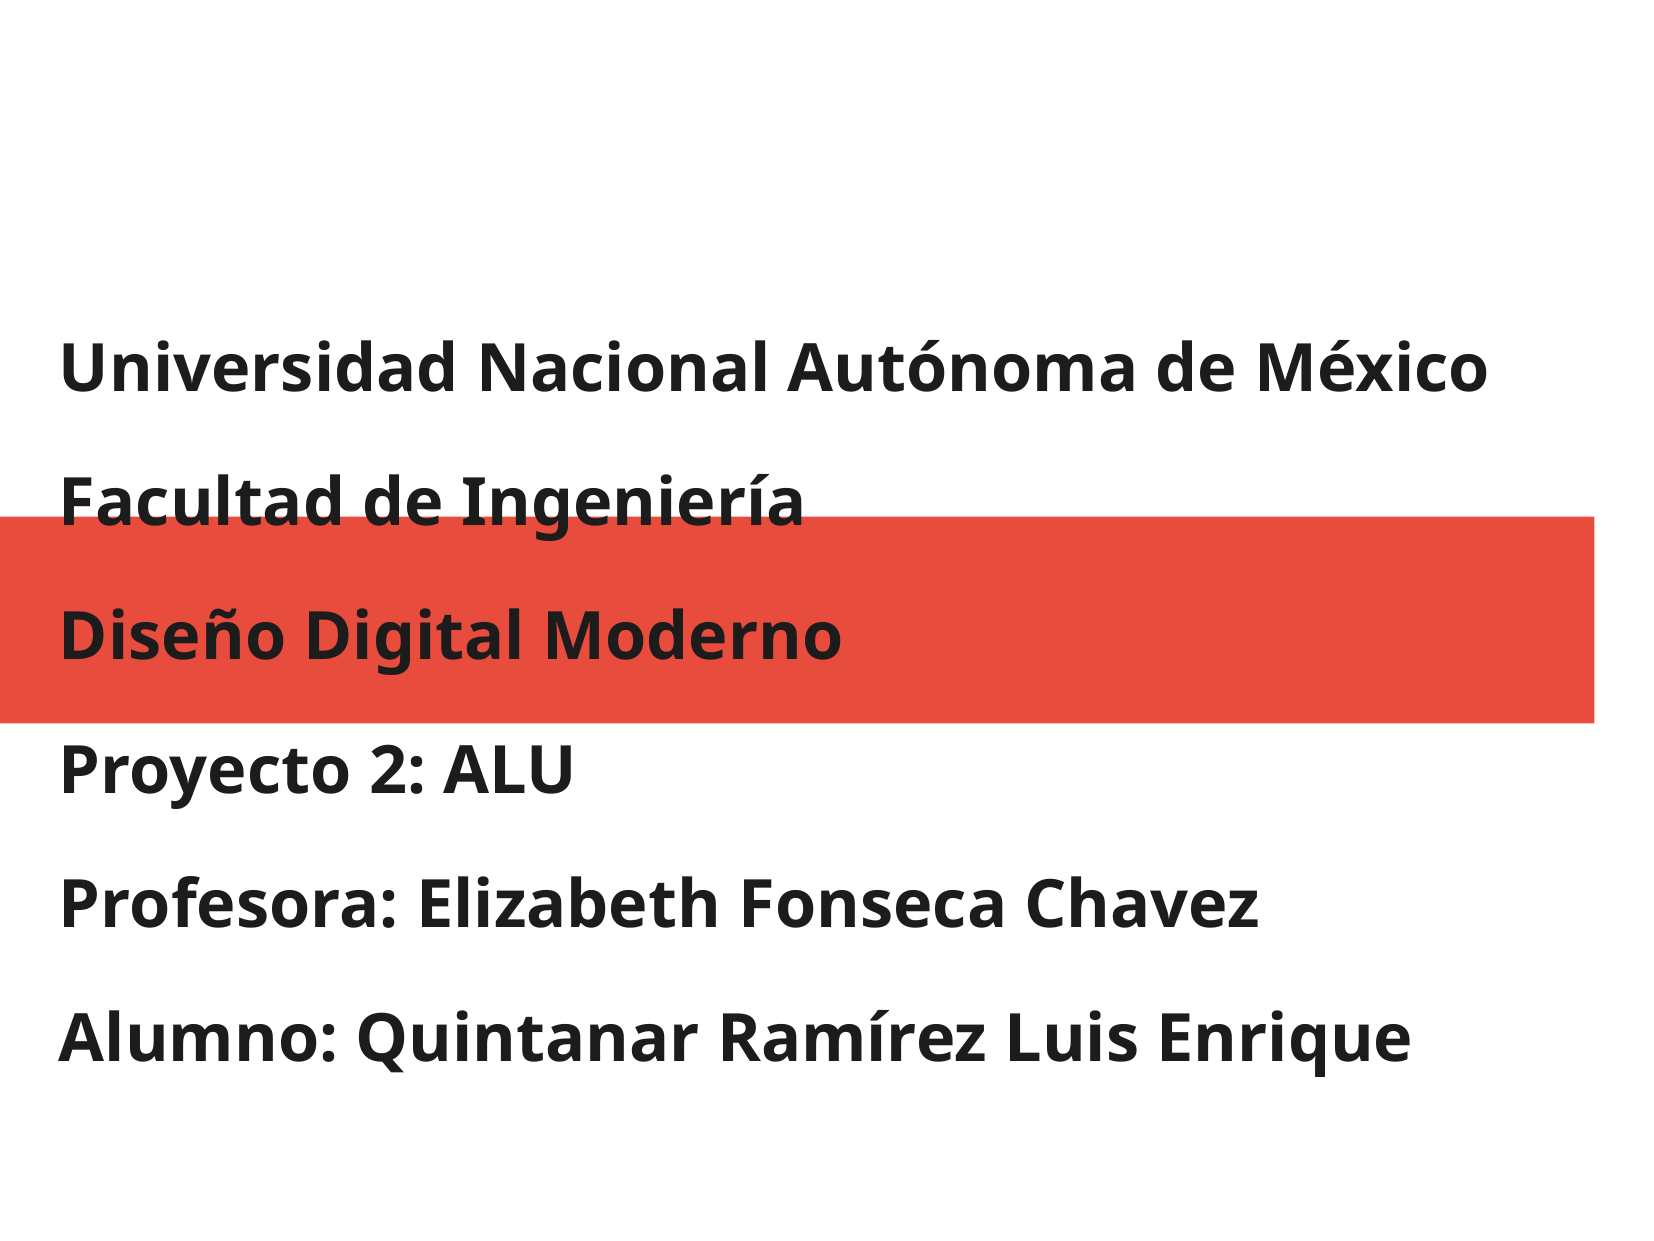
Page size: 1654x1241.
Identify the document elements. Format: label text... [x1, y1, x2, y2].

subtitle Universidad Nacional Autónoma de México Facultad de Ingeniería Diseño Digital Moderno Proyecto 2: ALU Profesora: Elizabeth Fonseca Chavez Alumno: Quintanar Ramírez Luis Enrique [59, 307, 1595, 992]
